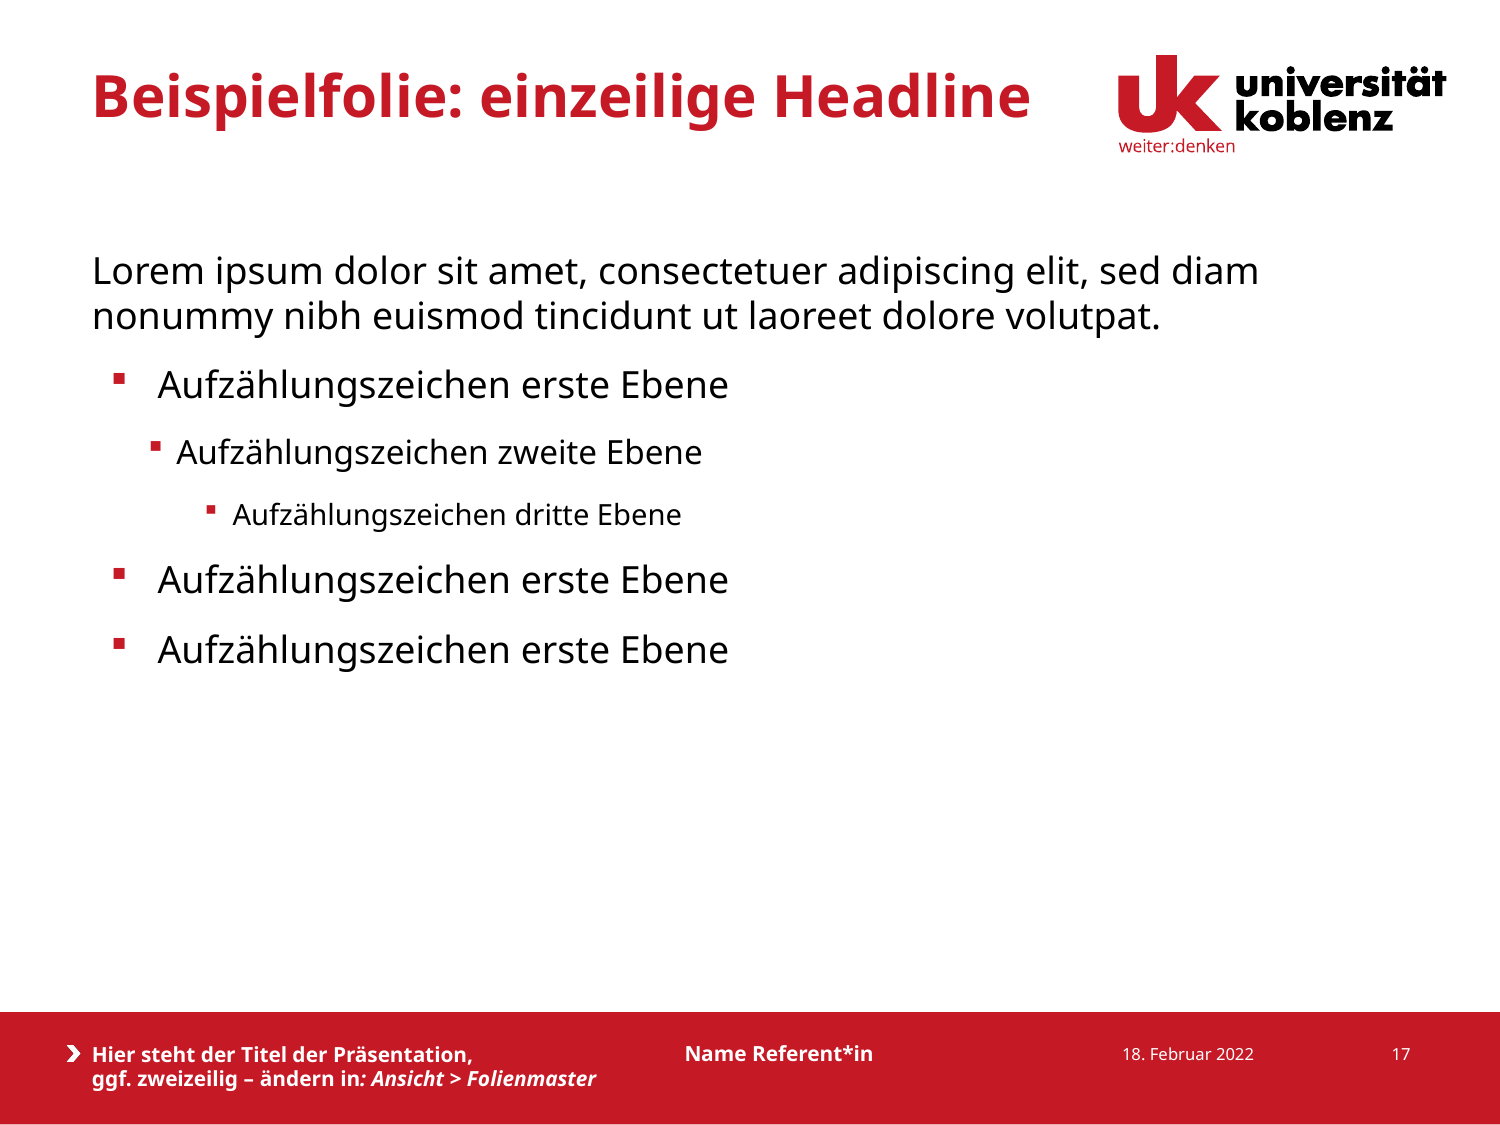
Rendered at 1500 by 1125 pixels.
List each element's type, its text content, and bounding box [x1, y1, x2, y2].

list Aufzählungszeichen erste Ebene Aufzählungszeichen zweite Ebene Aufzählungszeichen dritte Ebene Aufzählungszeichen erste Ebene Aufzählungszeichen erste Ebene [77, 353, 1371, 916]
title Beispielfolie: einzeilige Headline [77, 59, 1371, 222]
list Lorem ipsum dolor sit amet, consectetuer adipiscing elit, sed diam nonummy nibh euismod tincidunt ut laoreet dolore volutpat. [77, 239, 1371, 340]
